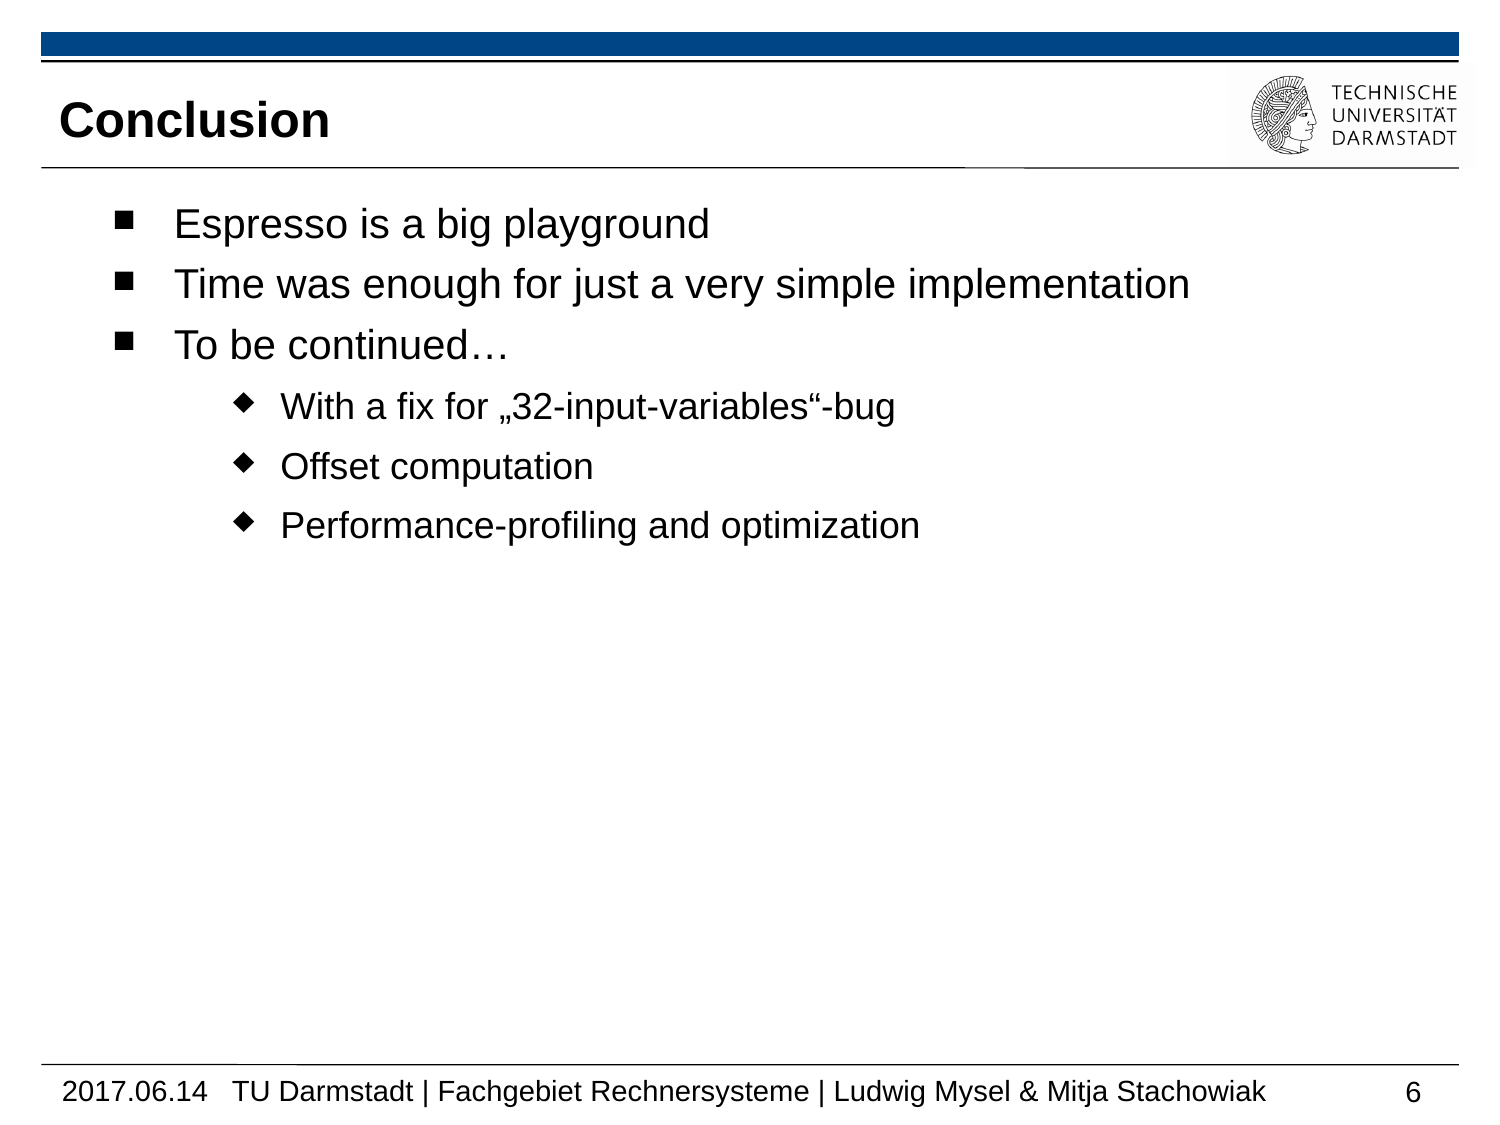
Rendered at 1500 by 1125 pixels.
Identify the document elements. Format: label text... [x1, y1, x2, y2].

title Conclusion [58, 80, 1187, 154]
list Espresso is a big playground Time was enough for just a very simple implementation To be continued… With a fix for „32-input-variables“-bug Offset computation Performance-profiling and optimization [41, 189, 1459, 1060]
picture [1228, 62, 1477, 168]
